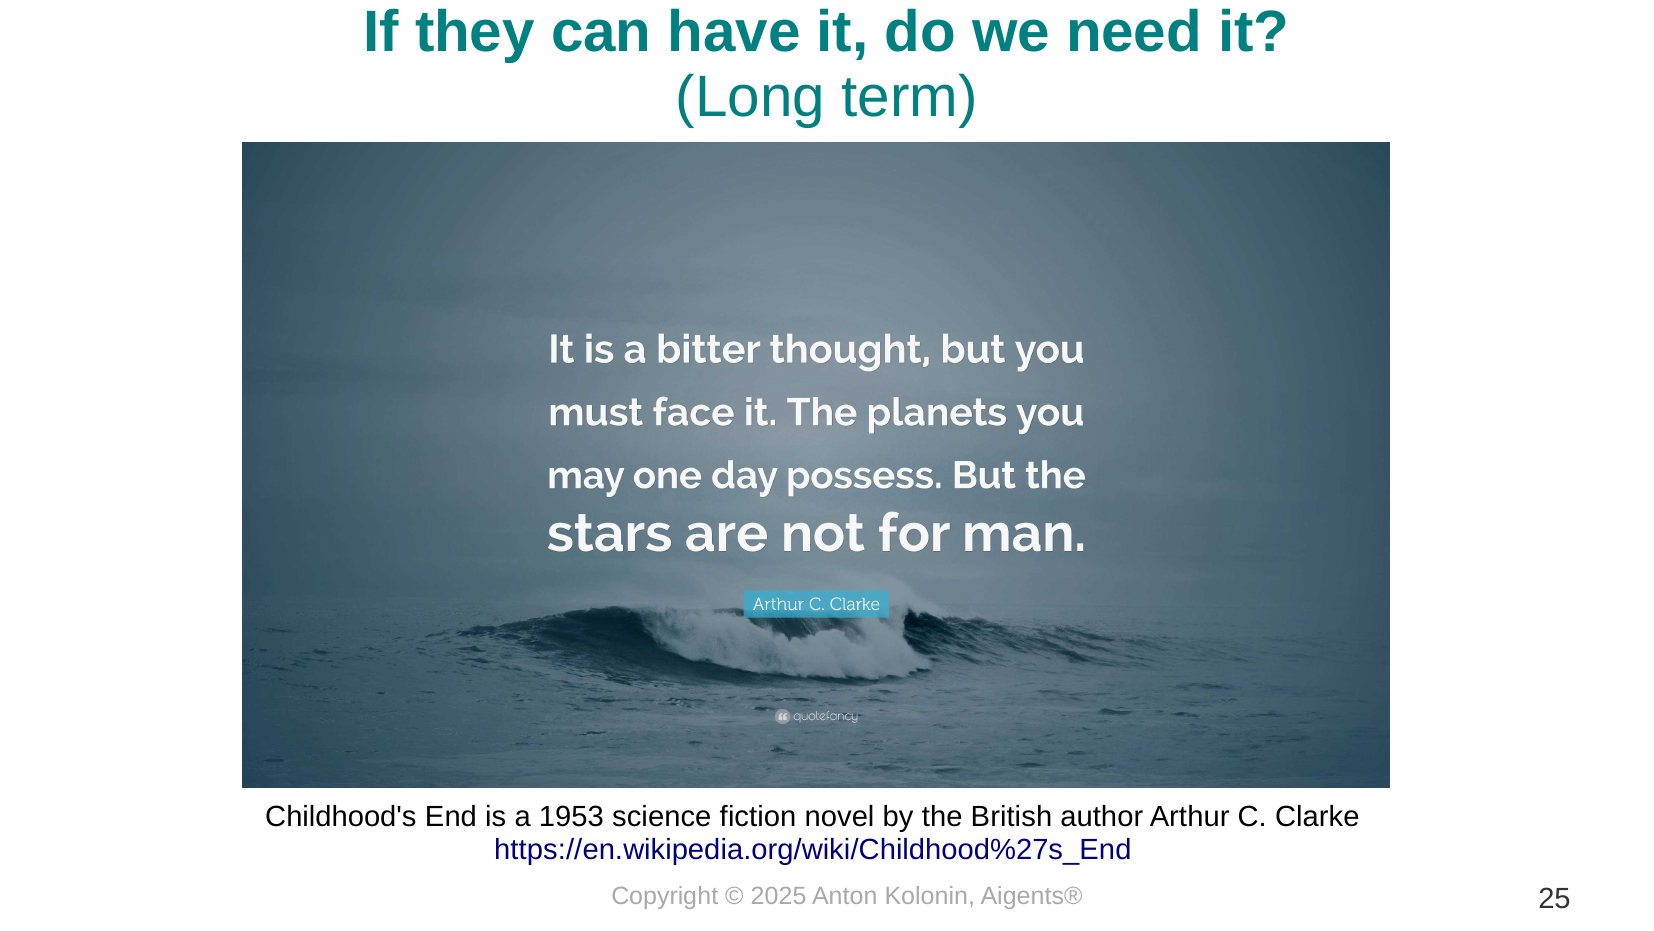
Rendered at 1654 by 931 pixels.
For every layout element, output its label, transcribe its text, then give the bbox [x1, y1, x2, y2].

text_box Childhood's End is a 1953 science fiction novel by the British author Arthur C. Clarke https://en.wikipedia.org/wiki/Childhood%27s_End [250, 792, 1377, 873]
picture [242, 142, 1390, 788]
text_box If they can have it, do we need it? (Long term) [0, 5, 1654, 122]
